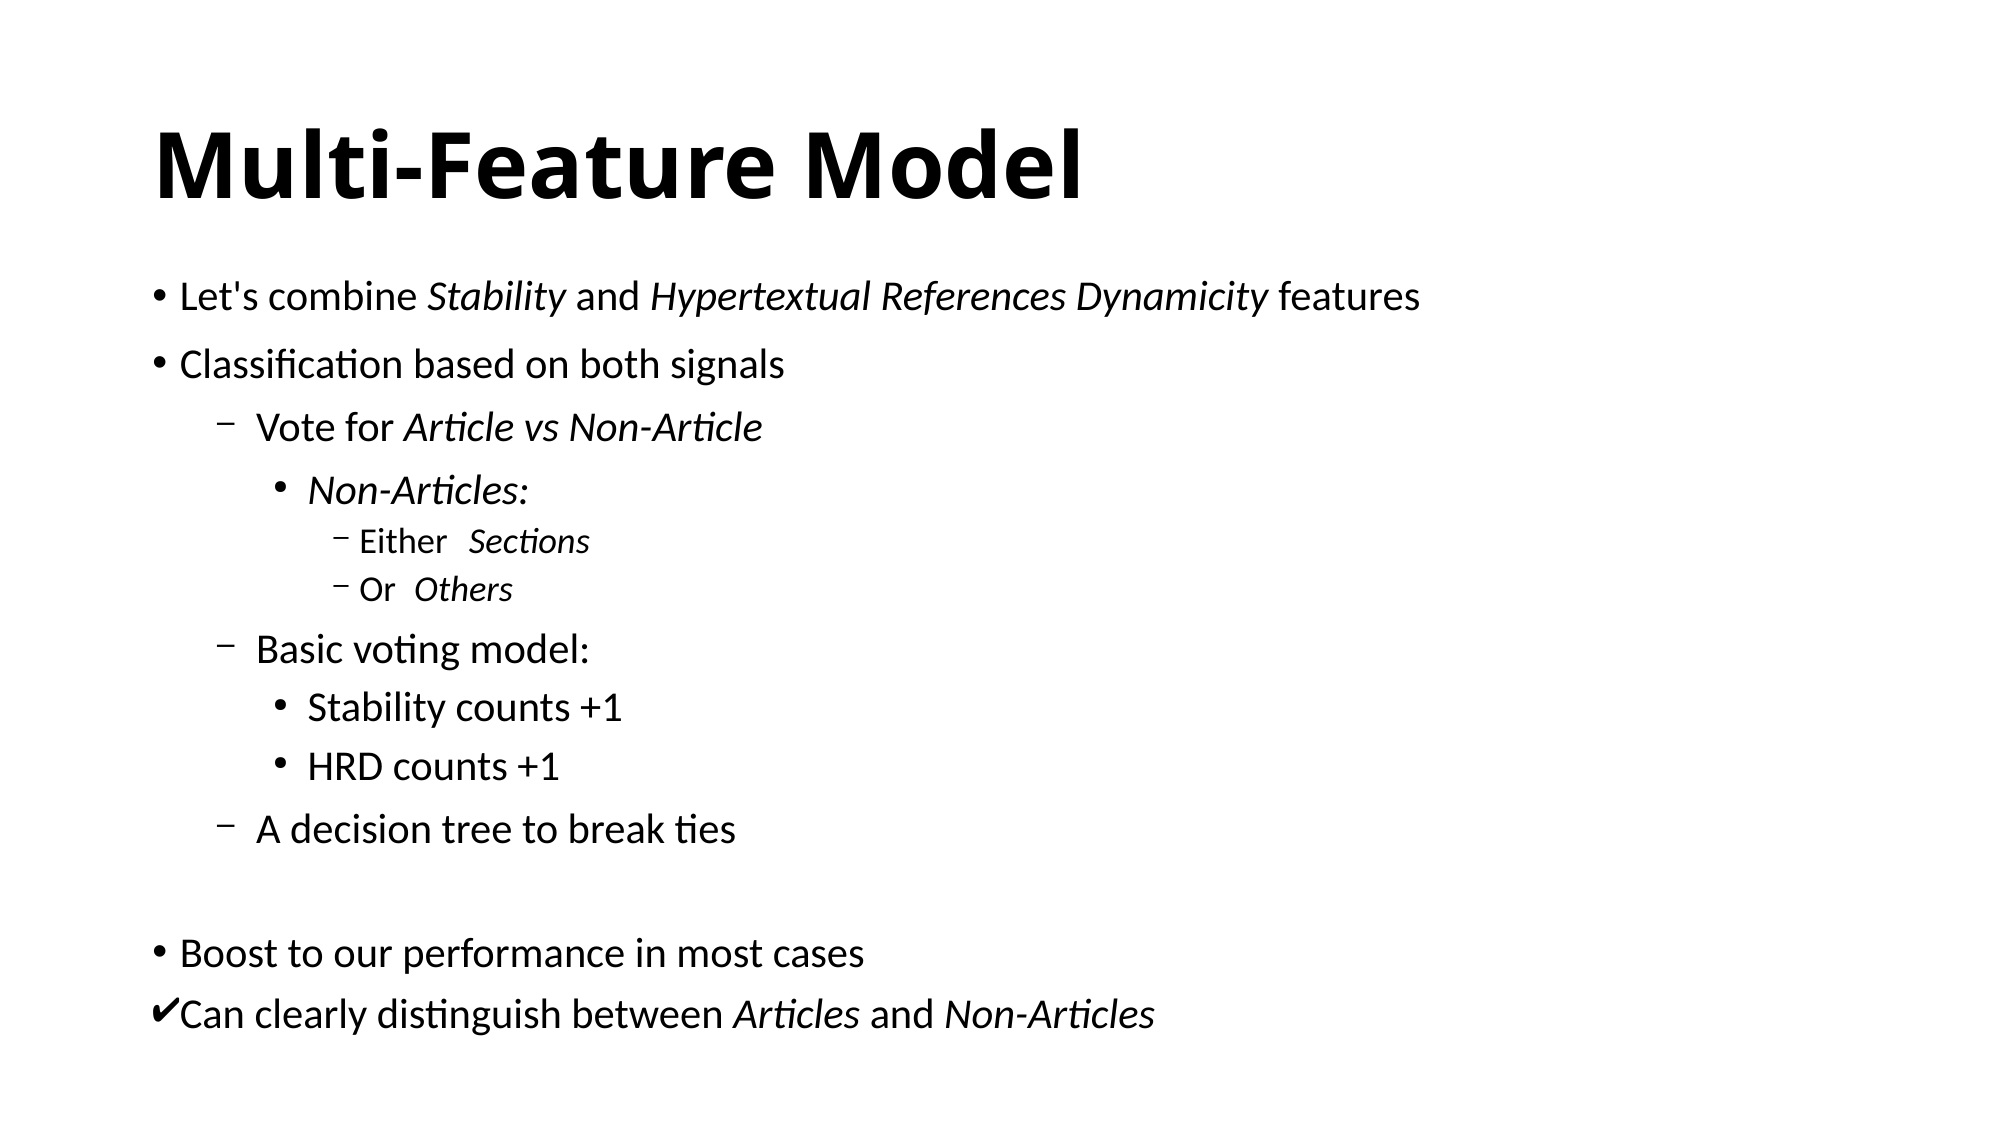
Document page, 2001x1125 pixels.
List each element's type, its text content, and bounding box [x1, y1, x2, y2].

list Let's combine Stability and Hypertextual References Dynamicity features Classification based on both signals Vote for Article vs Non-Article Non-Articles: Either Sections Or Others Basic voting model: Stability counts +1 HRD counts +1 A decision tree to break ties Boost to our performance in most cases Can clearly distinguish between Articles and Non-Articles [137, 266, 1863, 1047]
title Multi-Feature Model [137, 59, 1863, 266]
